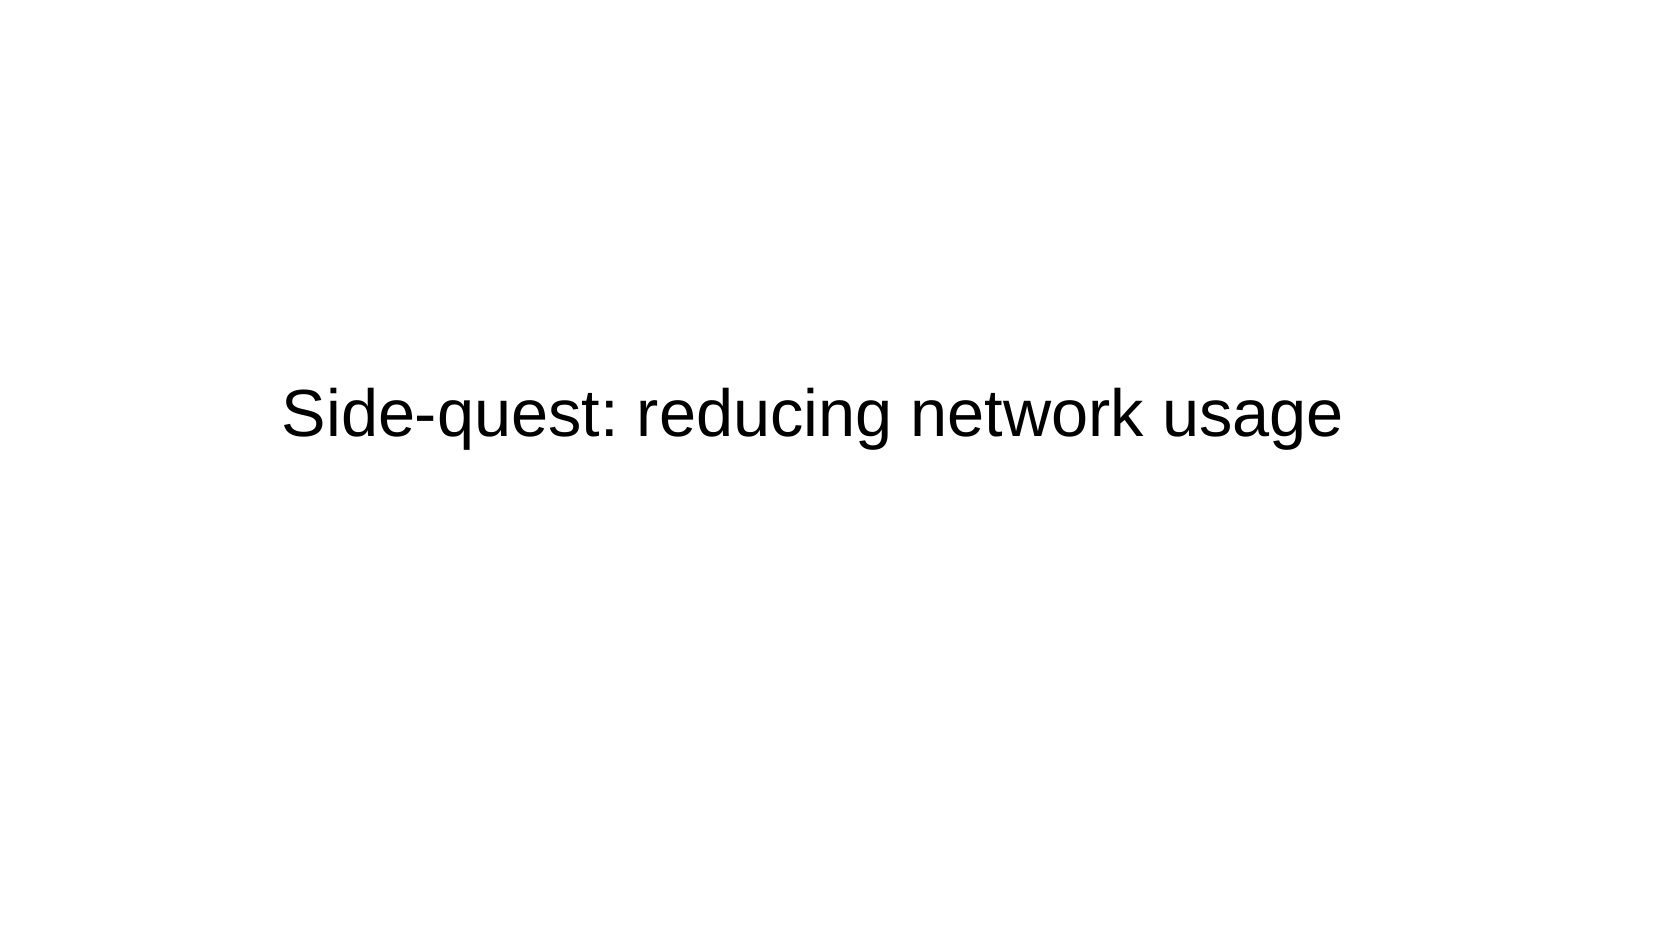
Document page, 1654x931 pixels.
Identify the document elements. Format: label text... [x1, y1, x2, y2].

text_box Side-quest: reducing network usage [267, 368, 1366, 533]
